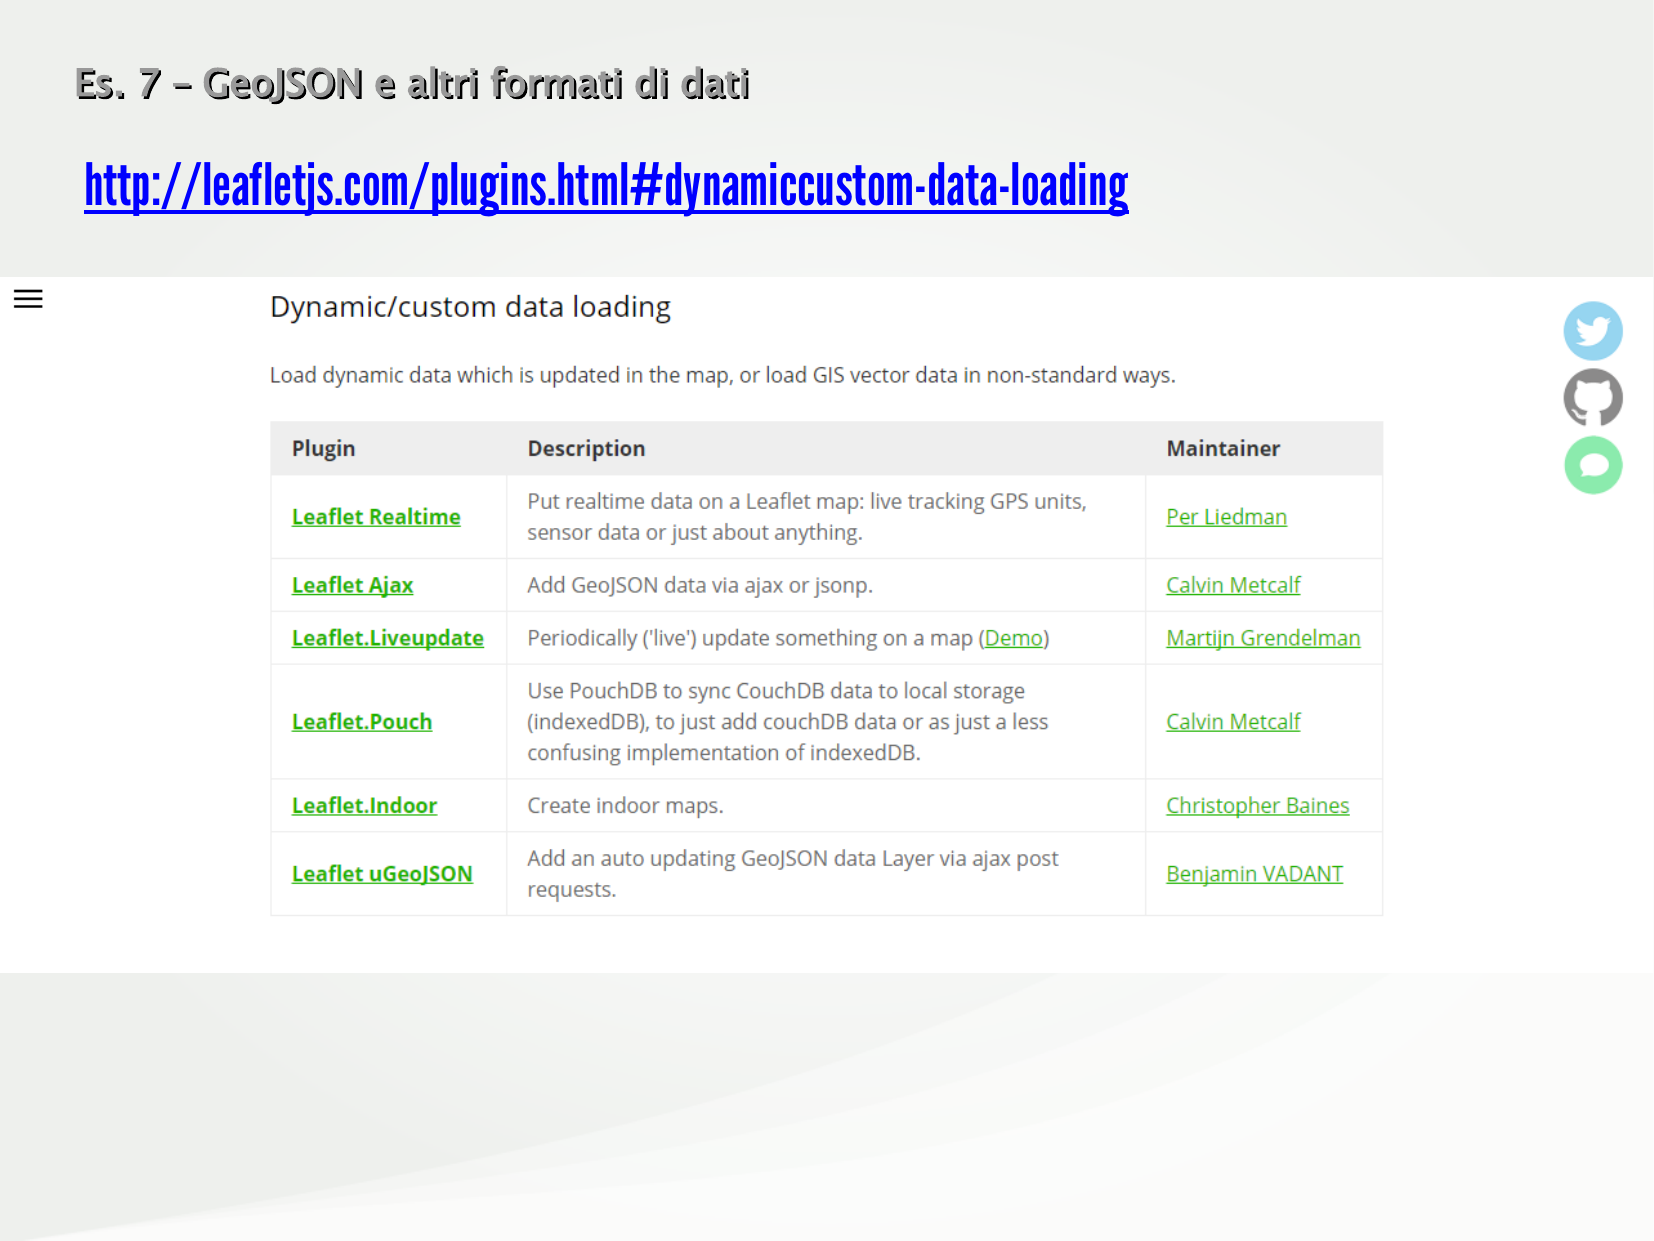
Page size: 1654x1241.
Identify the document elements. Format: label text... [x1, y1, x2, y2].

text_box http://leafletjs.com/plugins.html#dynamiccustom-data-loading [69, 143, 1571, 229]
text_box Es. 7 – GeoJSON e altri formati di dati [59, 47, 1146, 108]
picture [0, 0, 1654, 1241]
